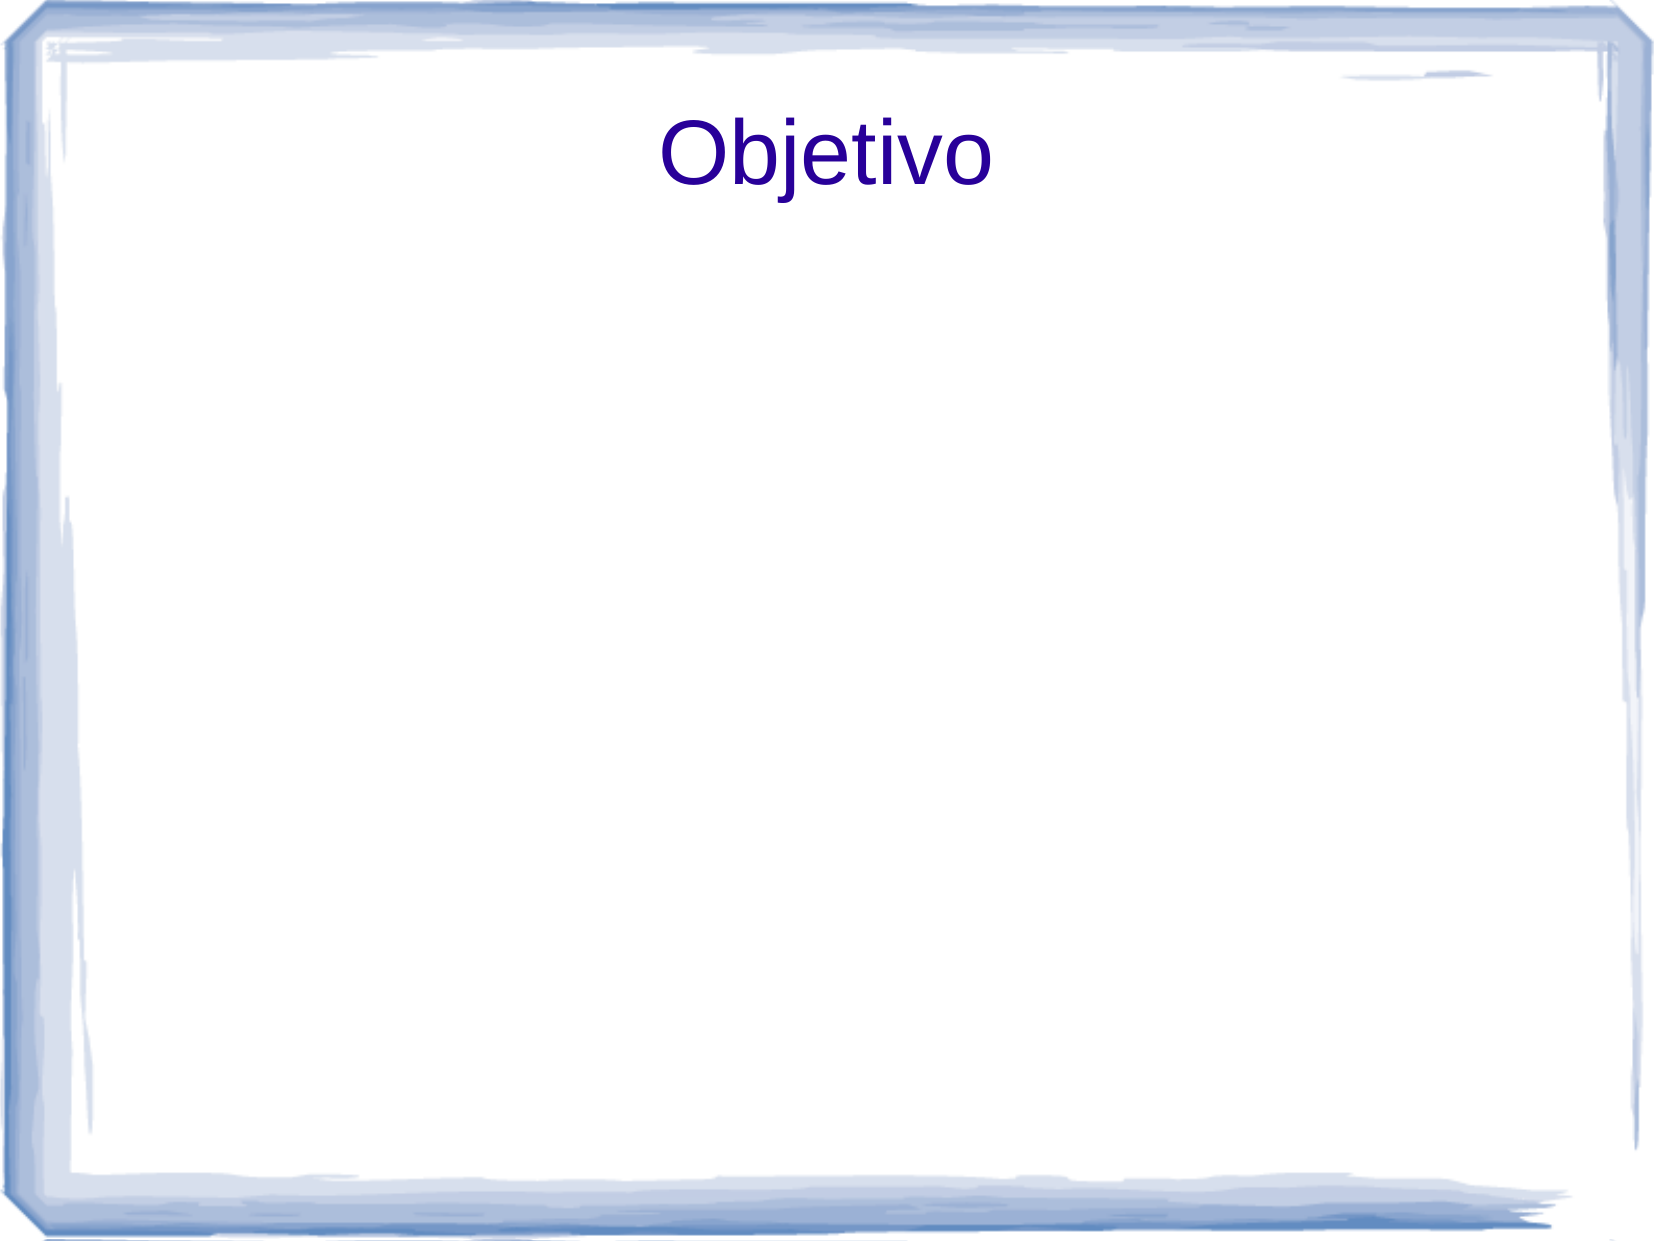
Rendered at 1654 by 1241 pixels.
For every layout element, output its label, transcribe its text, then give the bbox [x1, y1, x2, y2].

title Objetivo [82, 49, 1571, 257]
picture [0, 0, 1654, 1241]
